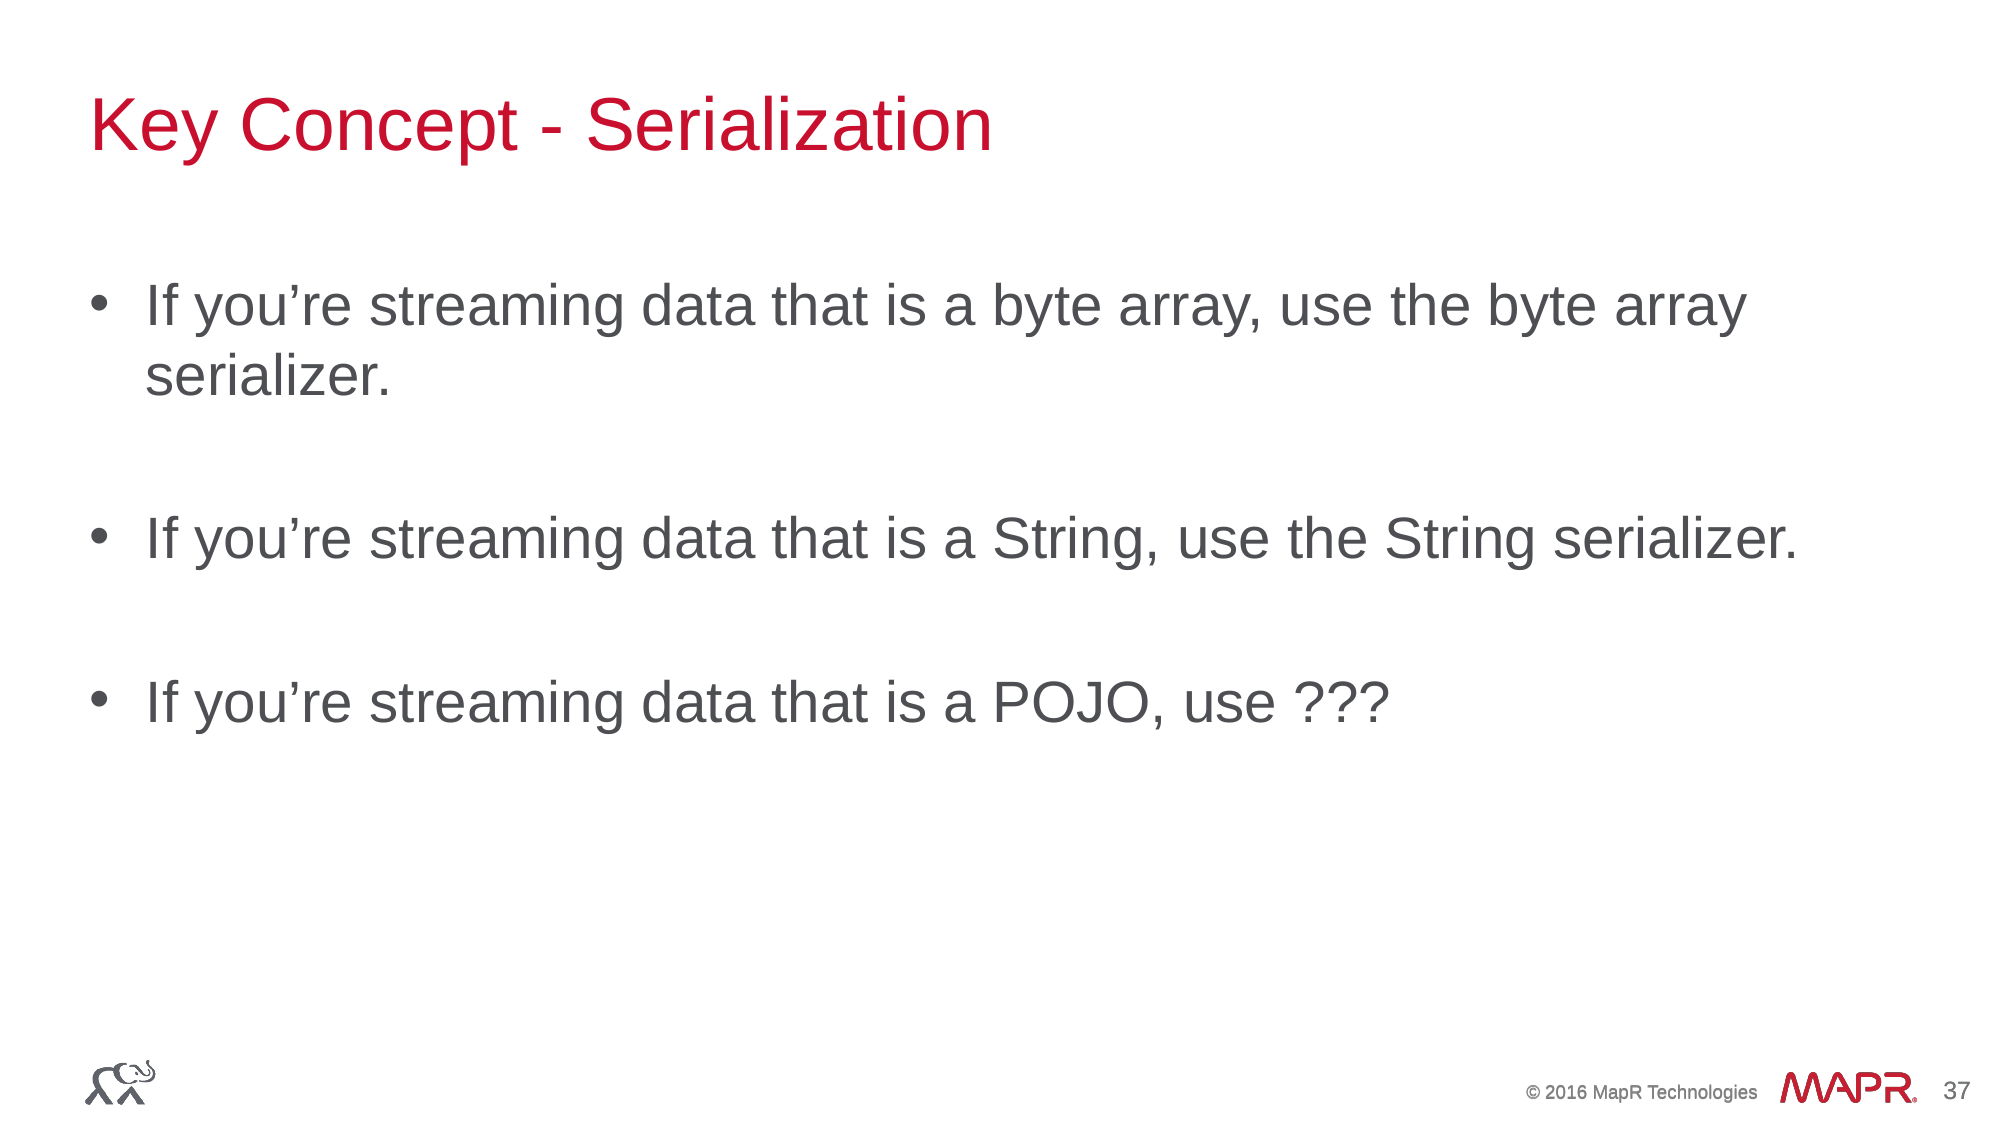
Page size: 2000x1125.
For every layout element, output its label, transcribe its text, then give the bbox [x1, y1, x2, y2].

title Key Concept - Serialization [69, 45, 1869, 197]
list If you’re streaming data that is a byte array, use the byte array serializer. If you’re streaming data that is a String, use the String serializer. If you’re streaming data that is a POJO, use ??? [69, 257, 1869, 1005]
picture [75, 1038, 167, 1125]
